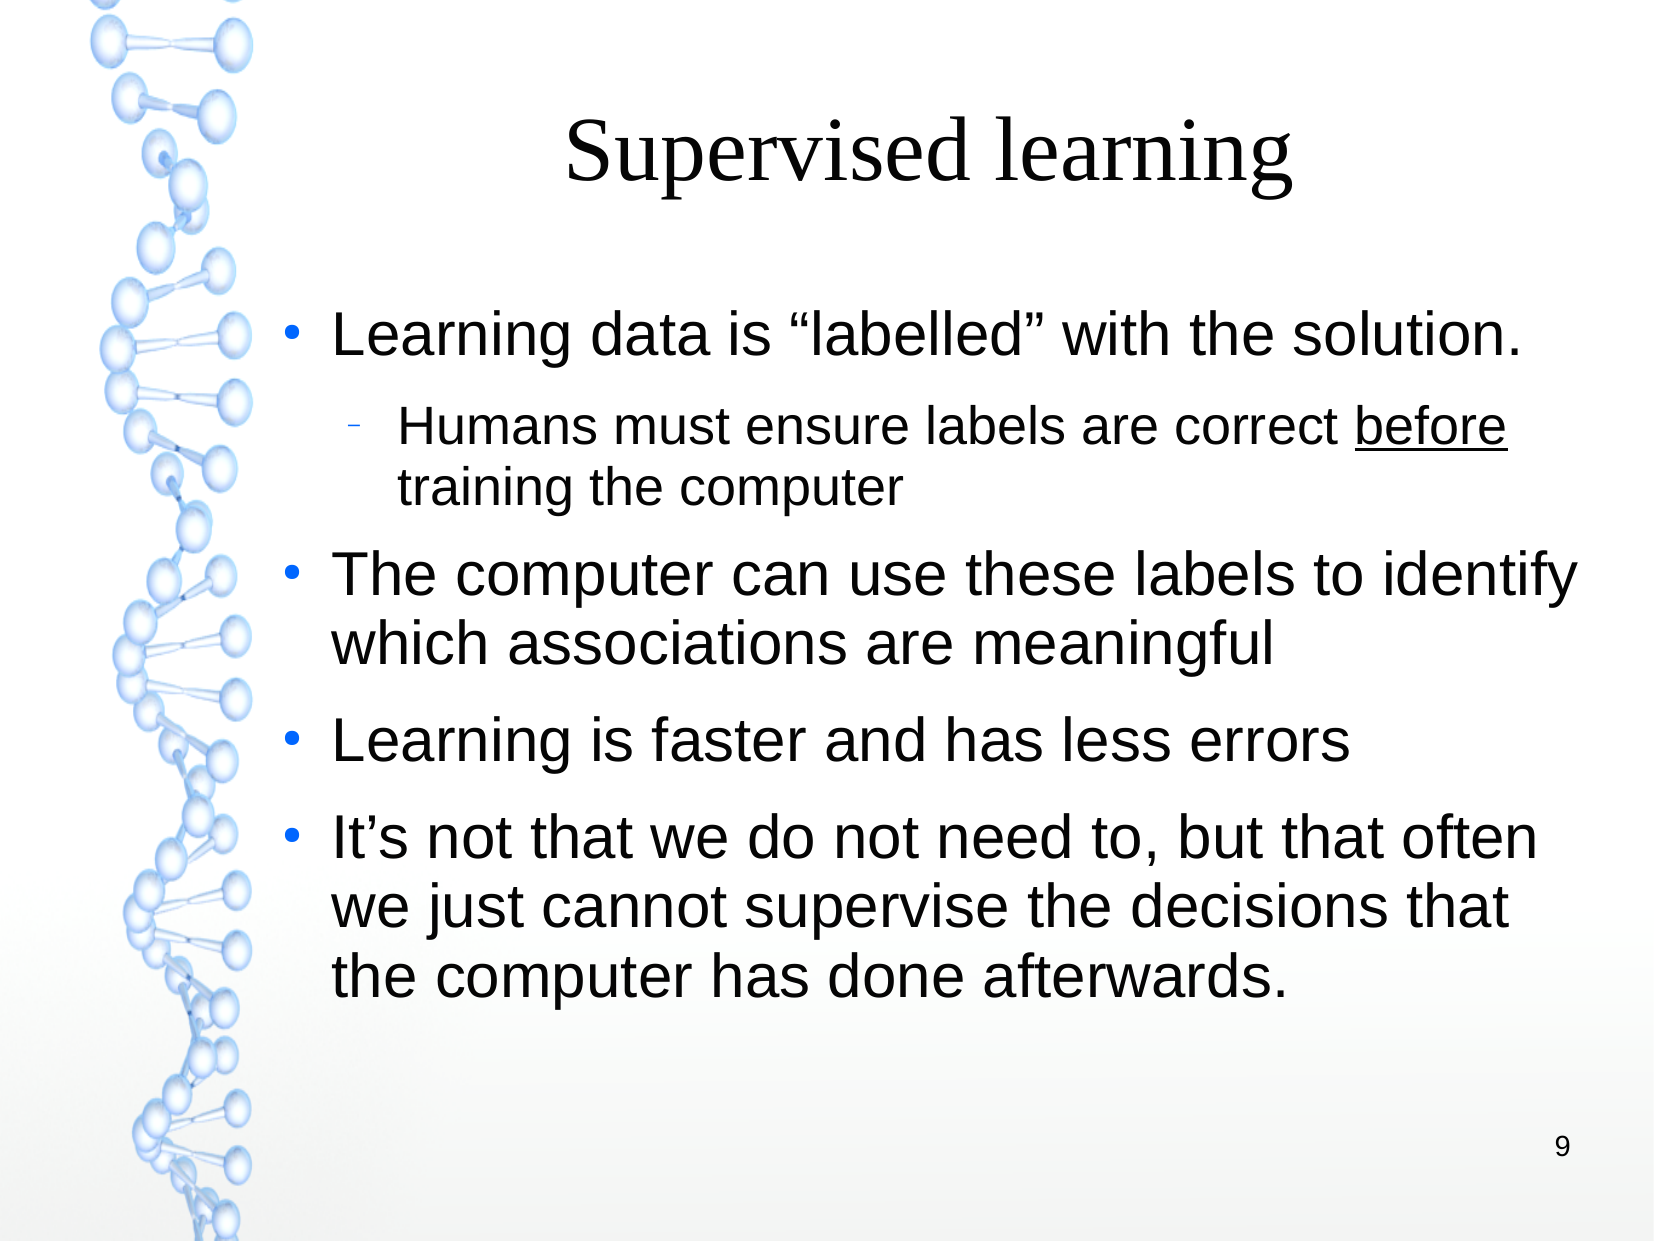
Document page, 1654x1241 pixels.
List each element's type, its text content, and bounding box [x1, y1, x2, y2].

picture [0, 0, 1654, 1241]
title Supervised learning [265, 47, 1595, 252]
list Learning data is “labelled” with the solution. Humans must ensure labels are correct before training the computer The computer can use these labels to identify which associations are meaningful Learning is faster and has less errors It’s not that we do not need to, but that often we just cannot supervise the decisions that the computer has done afterwards. [265, 299, 1595, 1019]
